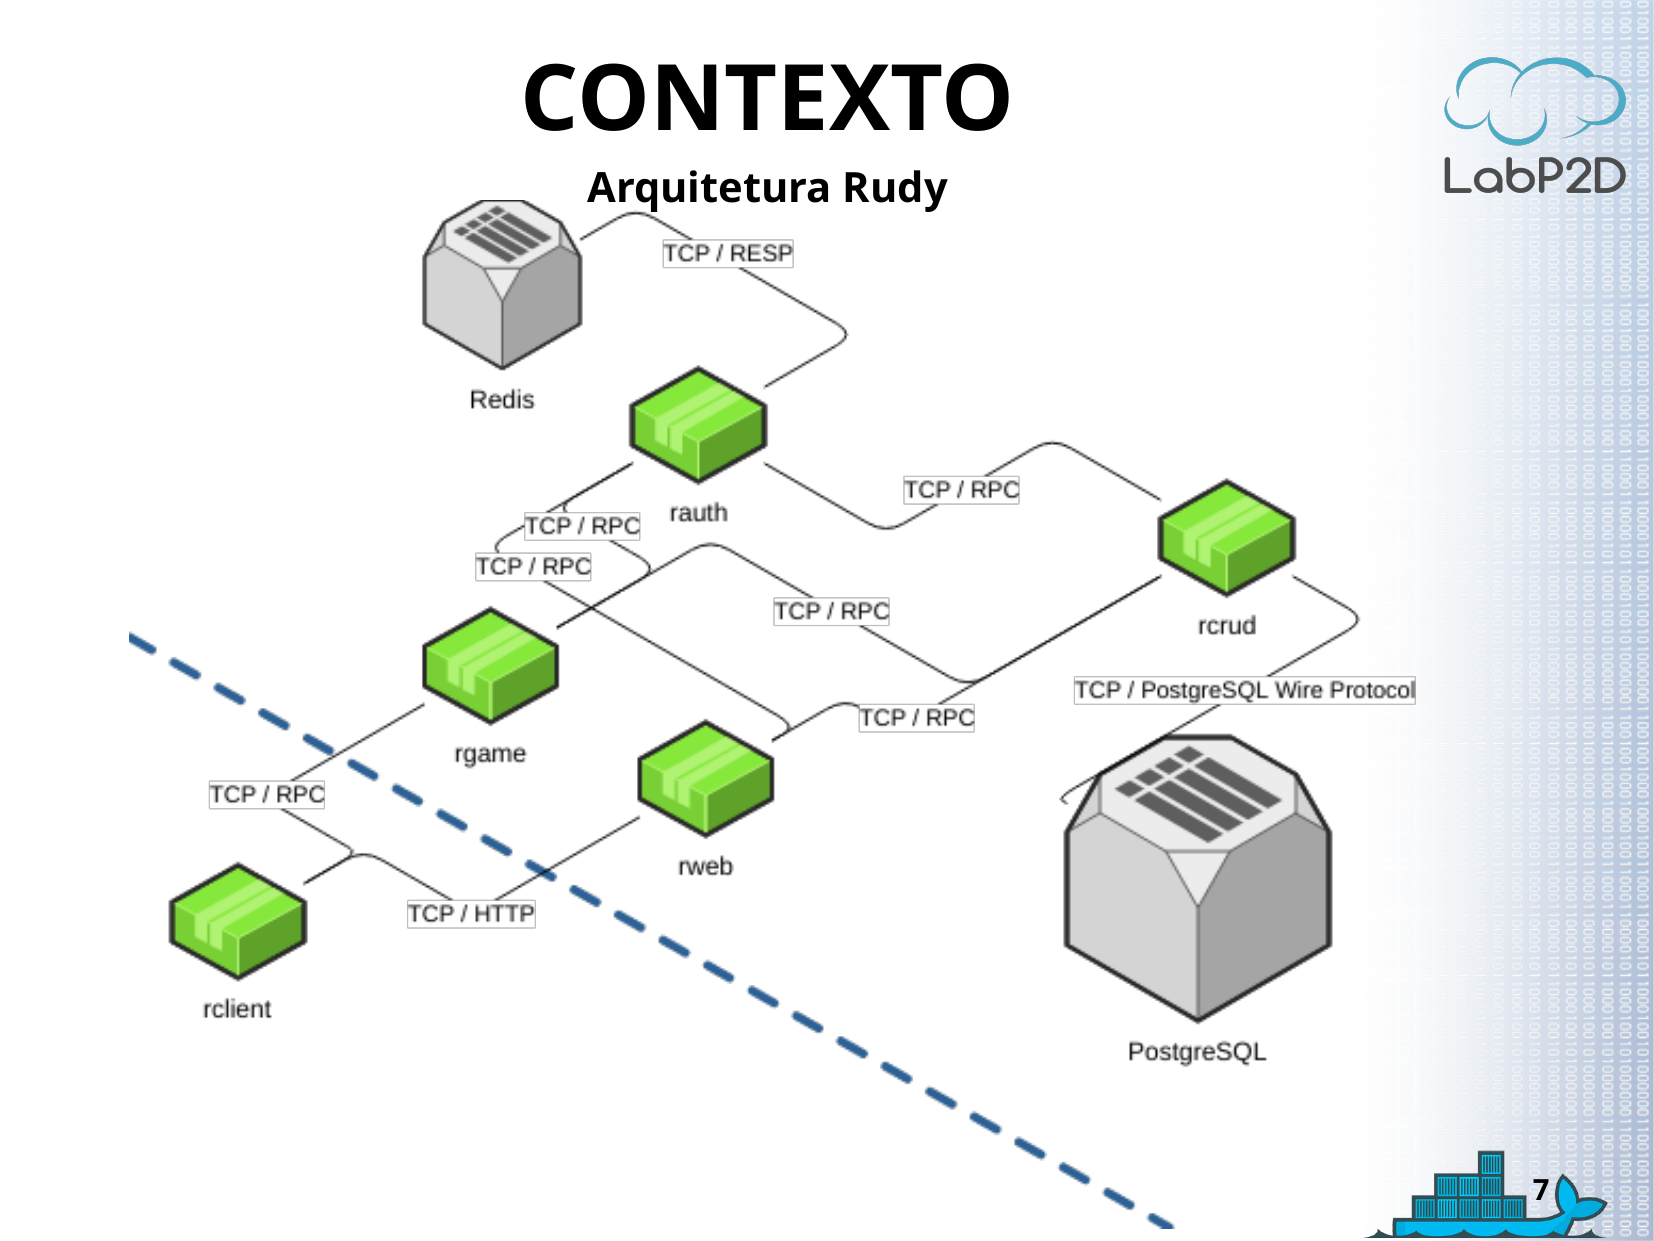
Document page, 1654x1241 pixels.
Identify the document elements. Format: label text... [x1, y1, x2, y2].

picture [129, 1, 1654, 1240]
title CONTEXTO Arquitetura Rudy [82, 19, 1453, 227]
